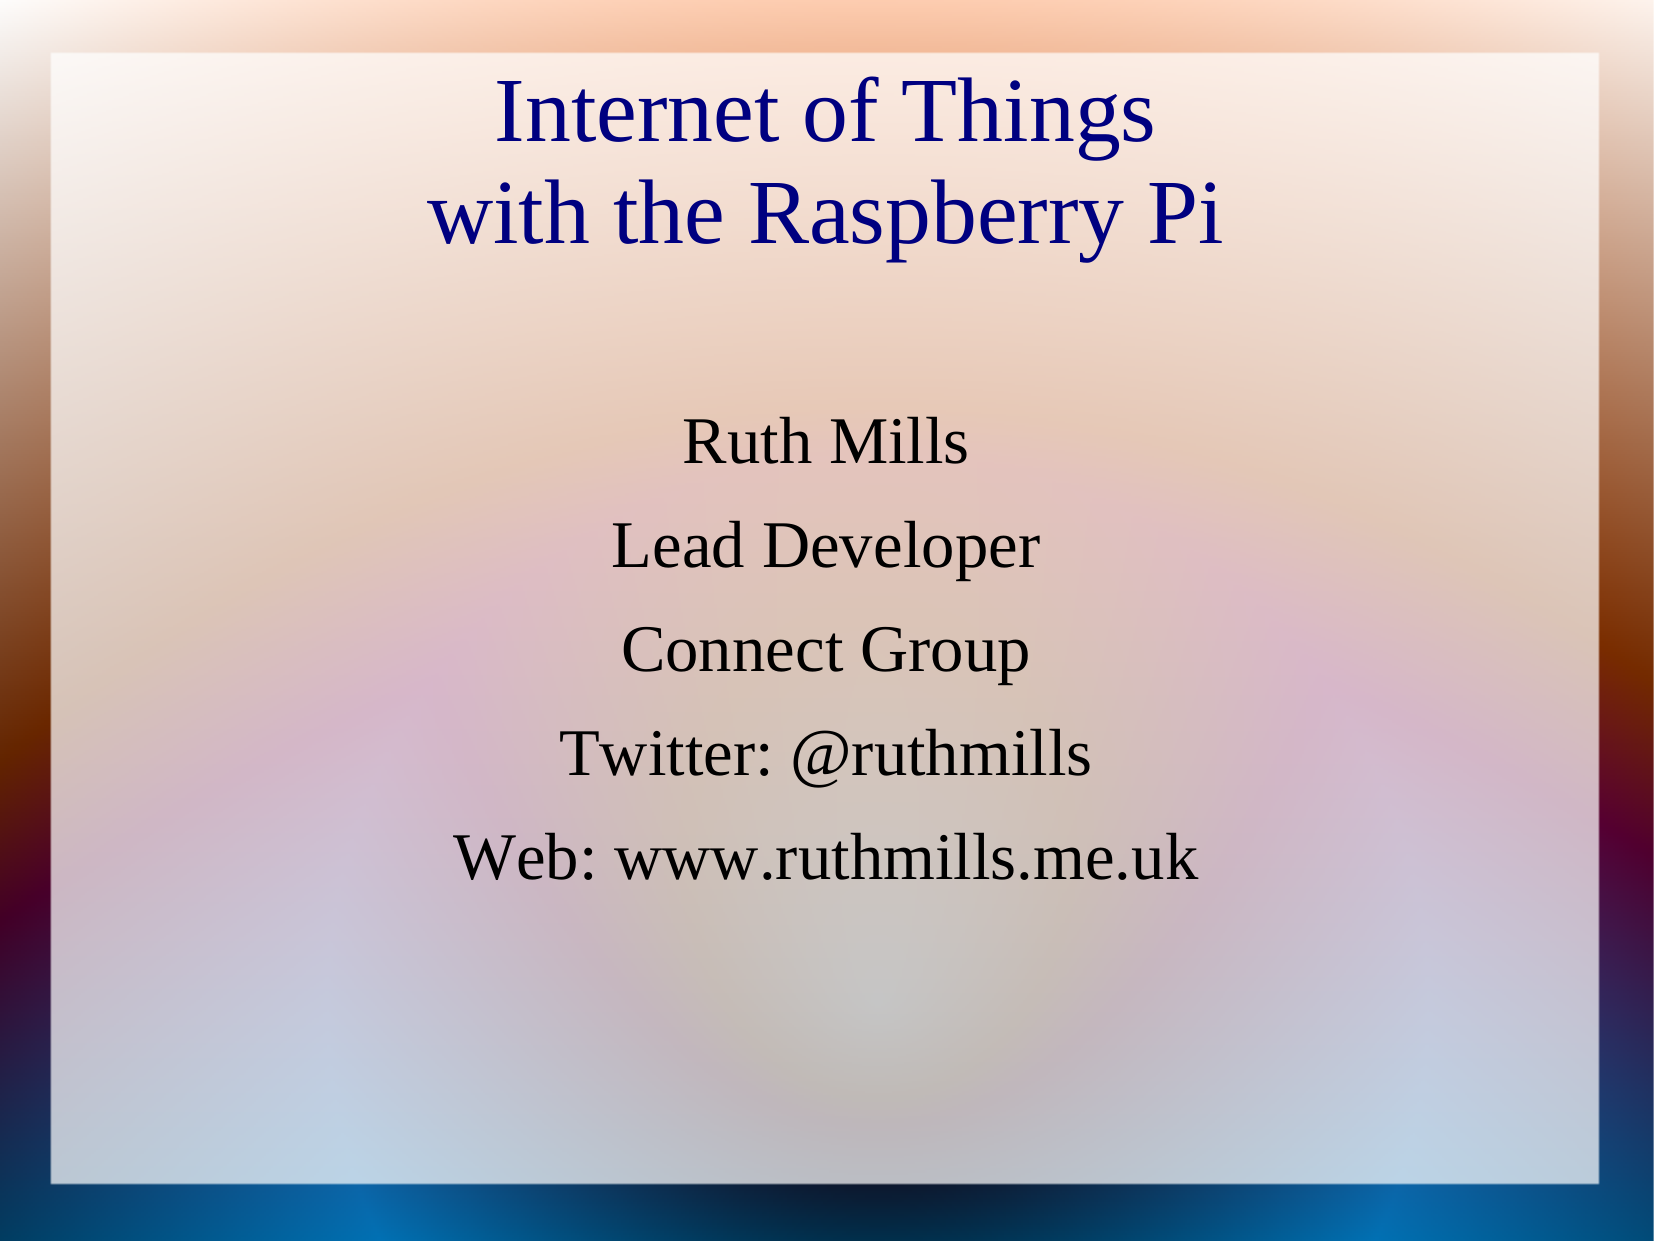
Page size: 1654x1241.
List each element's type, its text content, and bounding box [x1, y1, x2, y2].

picture [0, 0, 1654, 1241]
list Ruth Mills Lead Developer Connect Group Twitter: @ruthmills Web: www.ruthmills.me.uk [82, 290, 1571, 1034]
title Internet of Things with the Raspberry Pi [82, 55, 1571, 263]
